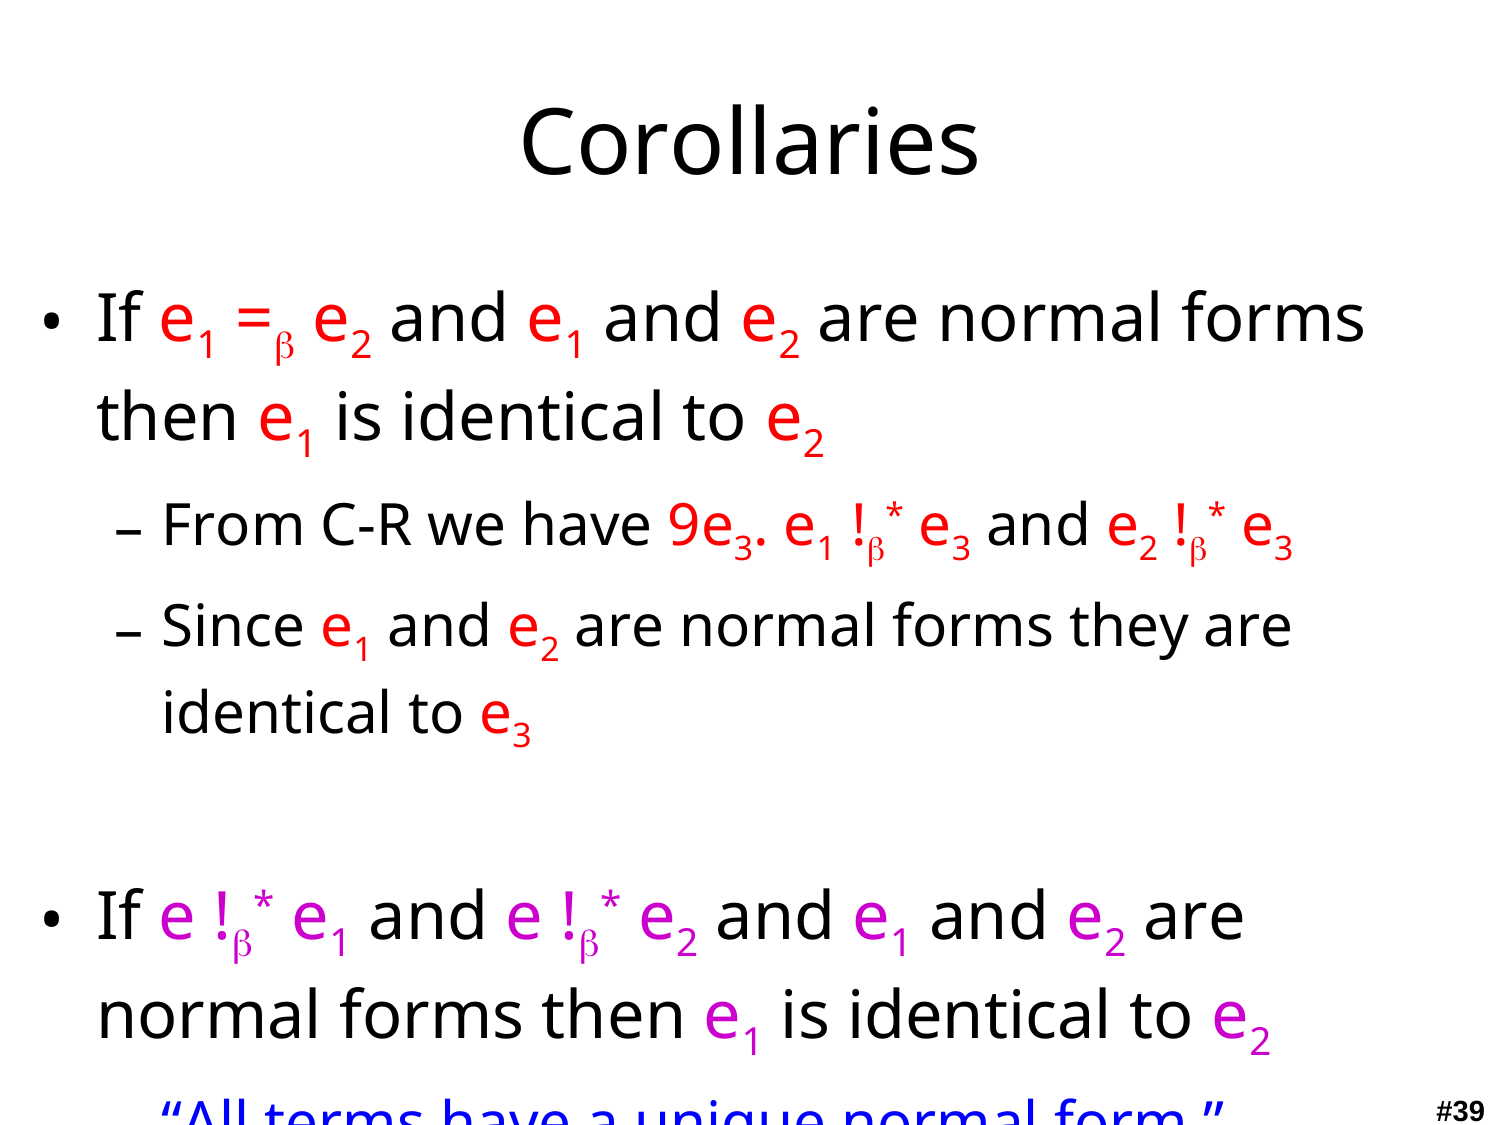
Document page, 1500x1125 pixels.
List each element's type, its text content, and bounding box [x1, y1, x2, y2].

list If e1 = e2 and e1 and e2 are normal forms then e1 is identical to e2 From C-R we have 9e3. e1 !* e3 and e2 !* e3 Since e1 and e2 are normal forms they are identical to e3 If e !* e1 and e !* e2 and e1 and e2 are normal forms then e1 is identical to e2 “All terms have a unique normal form.” [24, 262, 1476, 1101]
title Corollaries [24, 45, 1476, 233]
